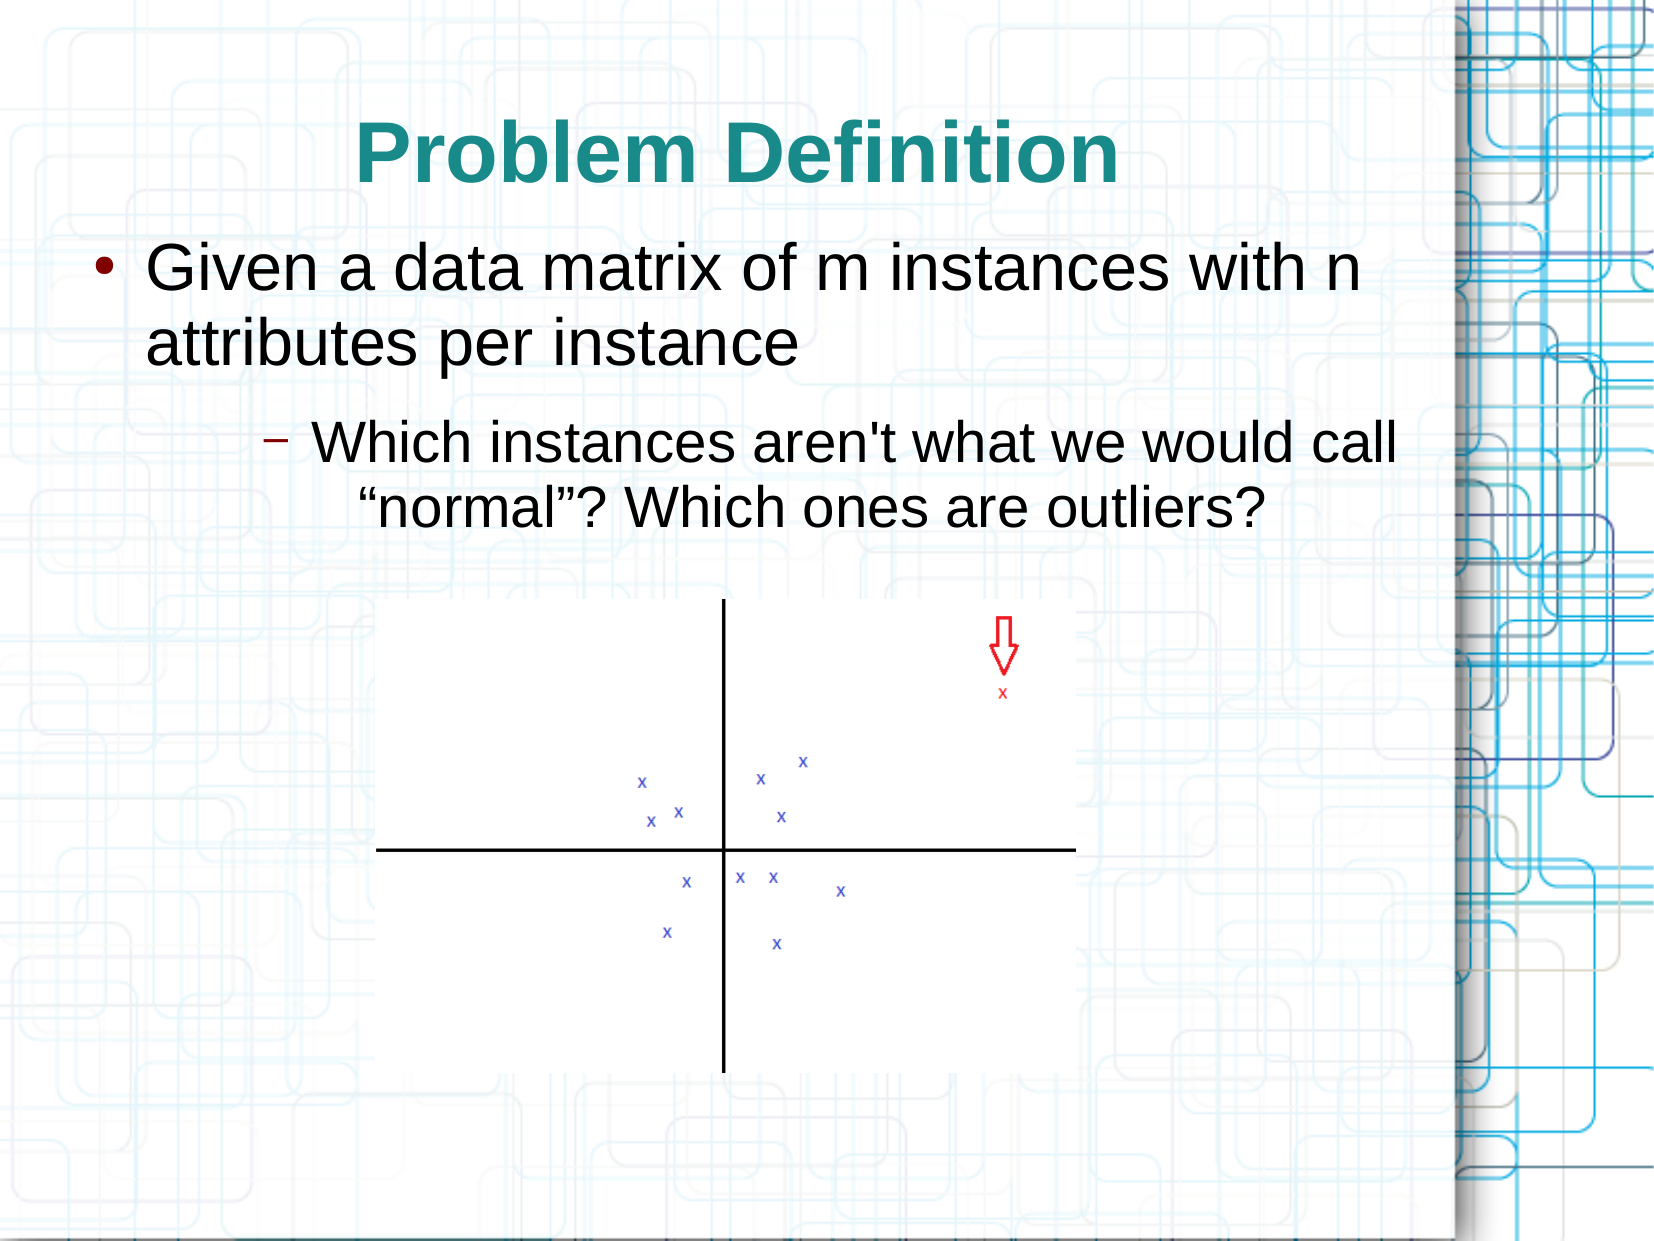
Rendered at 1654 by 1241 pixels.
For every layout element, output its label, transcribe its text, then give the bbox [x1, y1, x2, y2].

list Given a data matrix of m instances with n attributes per instance Which instances aren't what we would call “normal”? Which ones are outliers? [75, 230, 1410, 1049]
picture [0, 0, 1654, 1241]
title Problem Definition [59, 49, 1418, 257]
